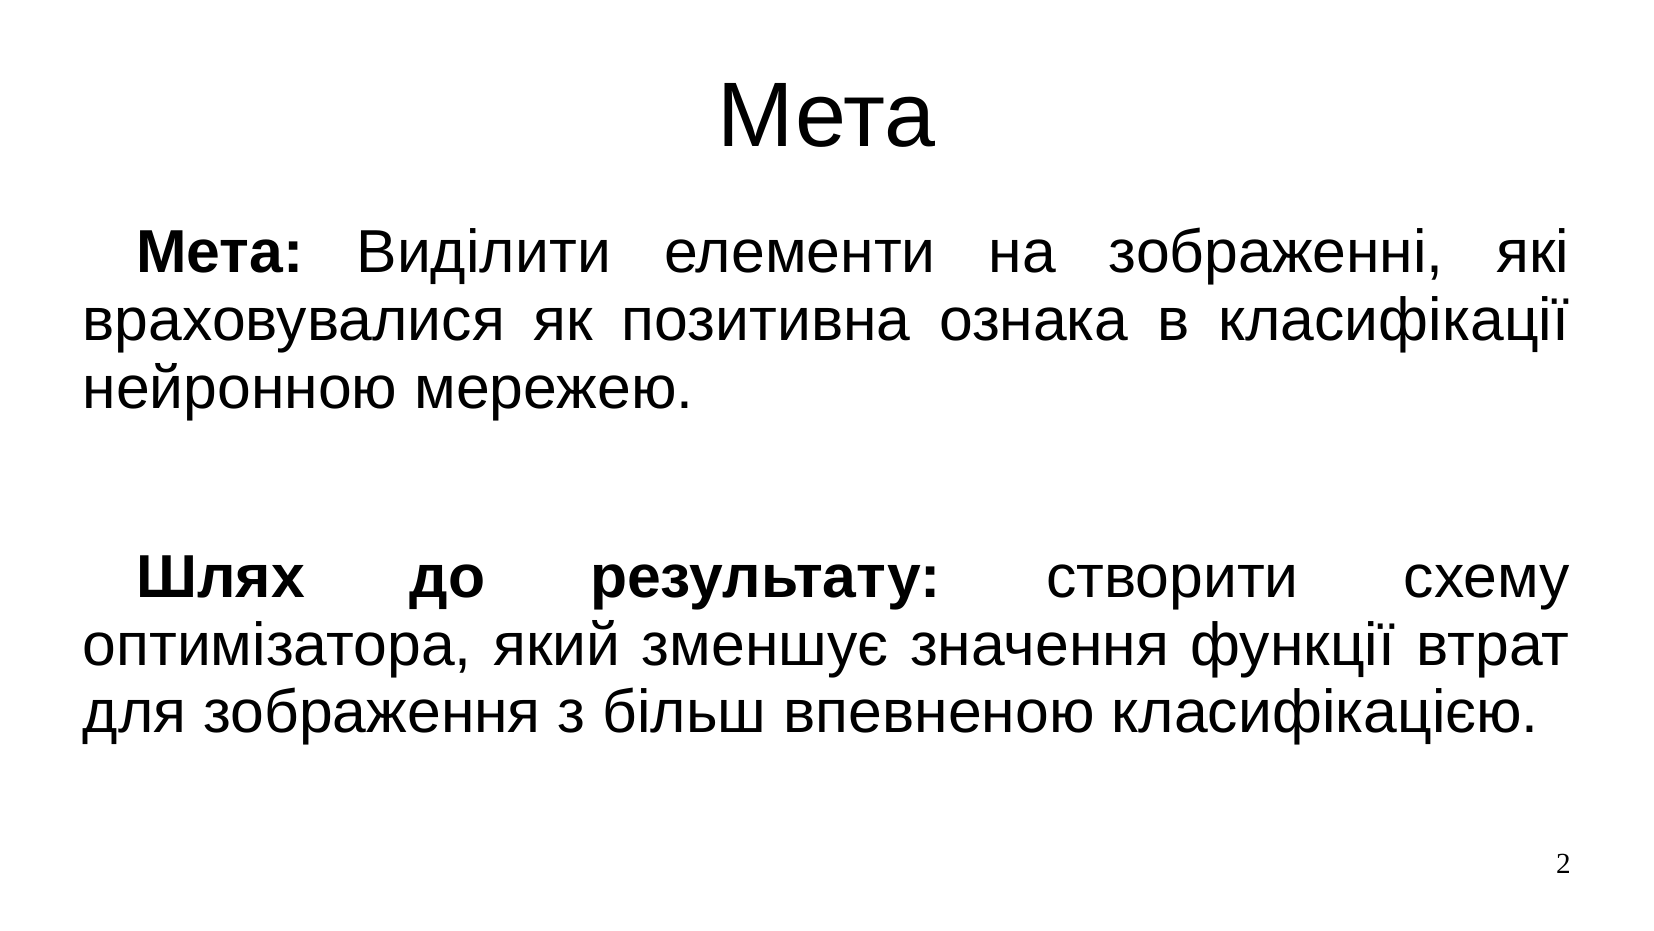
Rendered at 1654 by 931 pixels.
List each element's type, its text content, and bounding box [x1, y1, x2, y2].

title Мета [82, 37, 1571, 193]
list Мета: Виділити елементи на зображенні, які враховувалися як позитивна ознака в класифікації нейронною мережею. Шлях до результату: створити схему оптимізатора, який зменшує значення функції втрат для зображення з більш впевненою класифікацією. [82, 217, 1571, 758]
